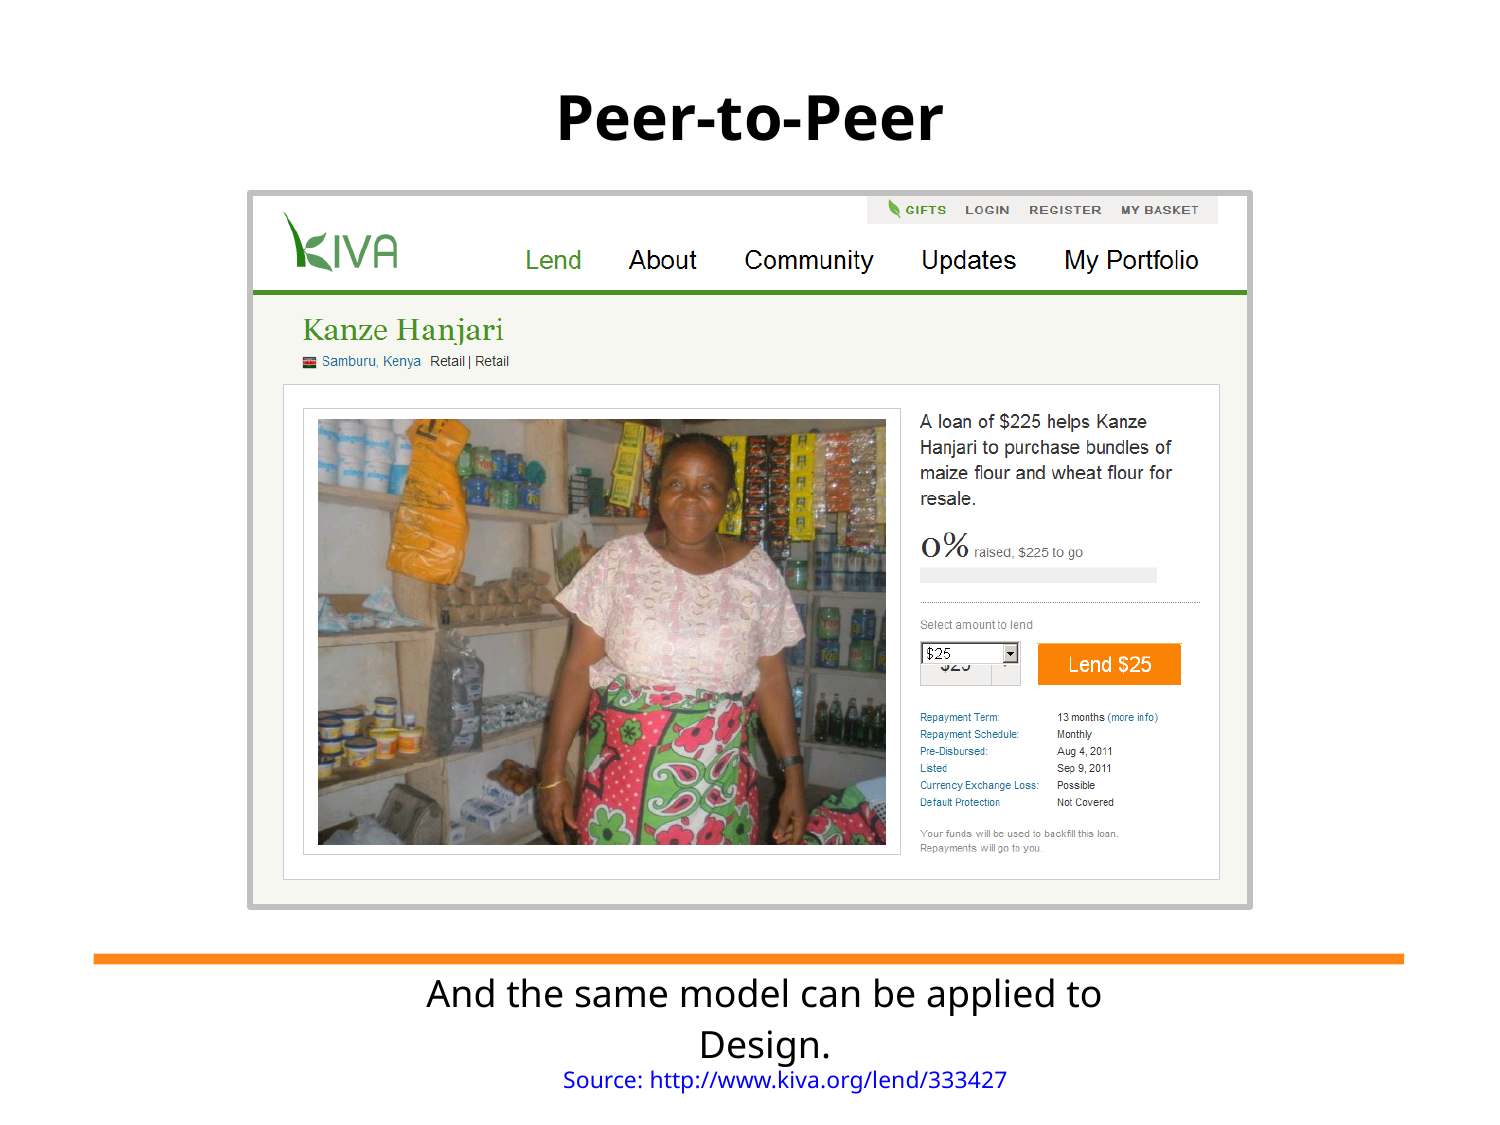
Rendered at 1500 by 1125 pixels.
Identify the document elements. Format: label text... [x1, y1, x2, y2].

text_box Source: http://www.kiva.org/lend/333427 [548, 1056, 952, 1098]
title Peer-to-Peer [75, 44, 1426, 188]
picture [0, 0, 1500, 1125]
text_box And the same model can be applied to Design. [382, 960, 1148, 1064]
